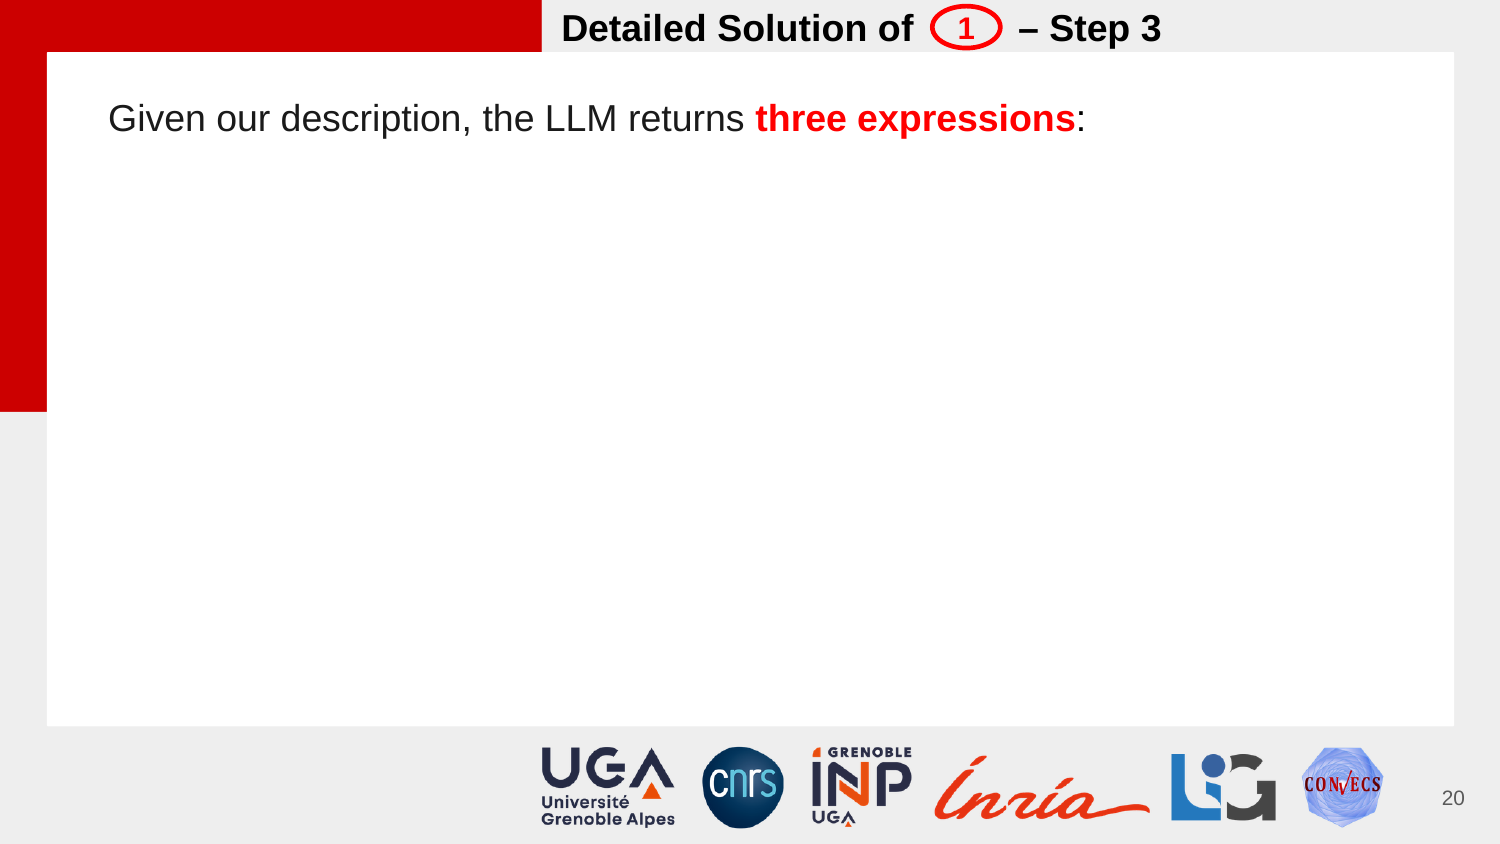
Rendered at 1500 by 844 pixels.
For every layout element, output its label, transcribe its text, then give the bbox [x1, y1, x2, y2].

slide_number <numéro> [1389, 764, 1480, 830]
text_box 1 [932, 6, 1001, 49]
text_box Detailed Solution of – Step 3 [546, 0, 1441, 55]
text_box Given our description, the LLM returns three expressions: [93, 90, 1377, 146]
picture [0, 0, 1500, 844]
